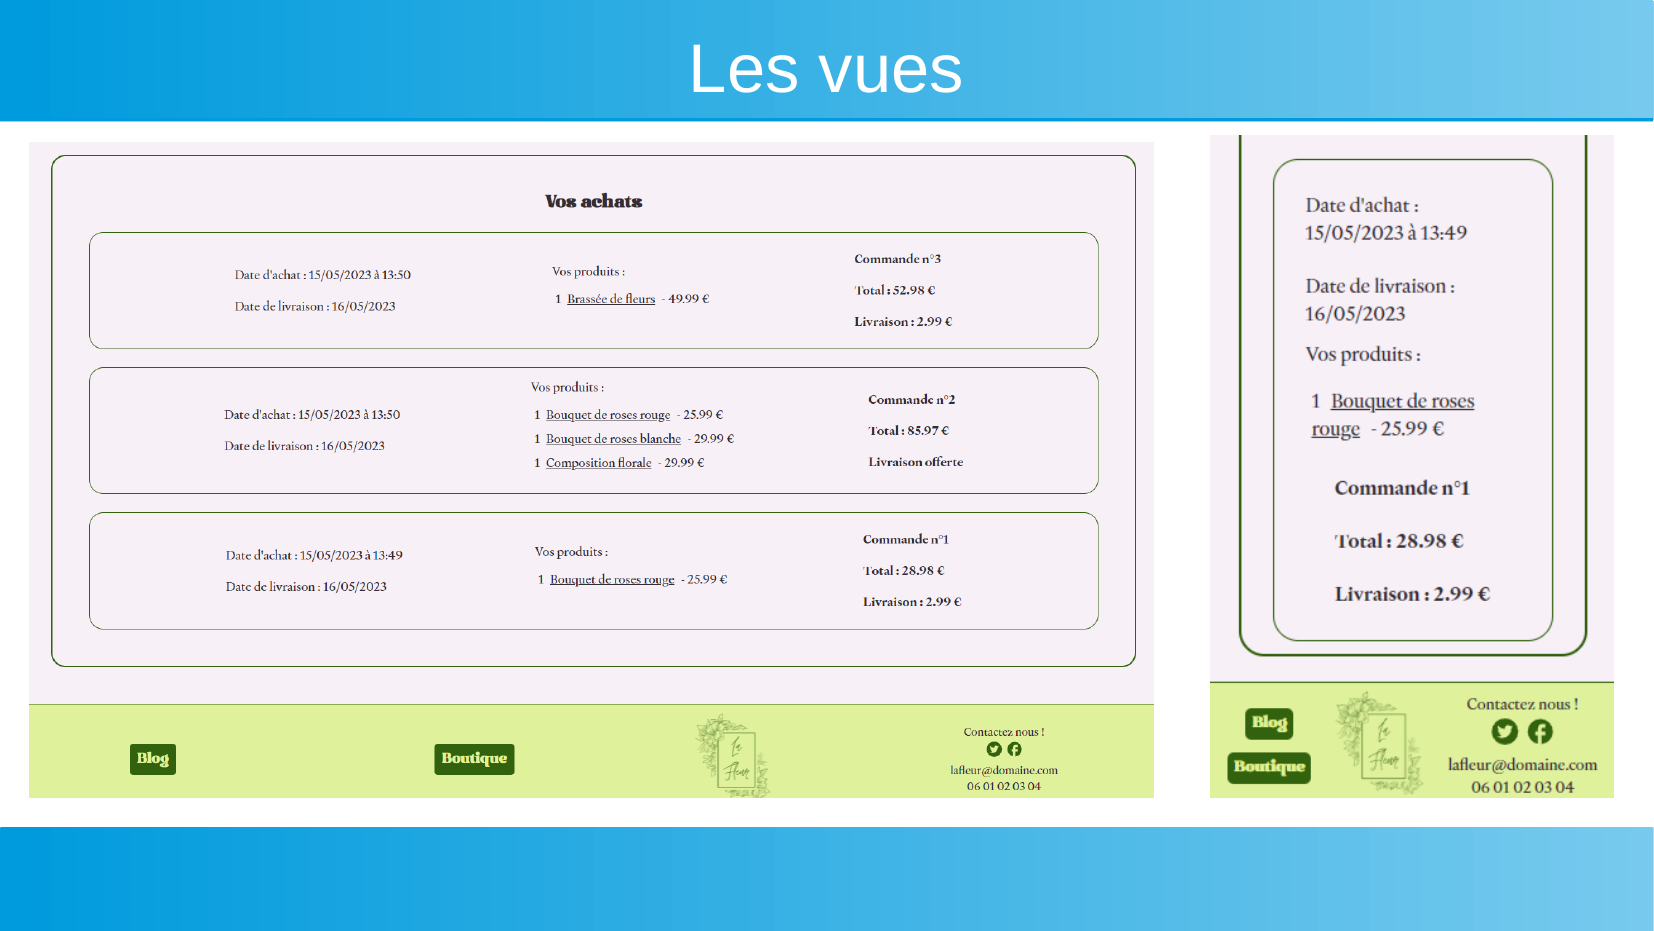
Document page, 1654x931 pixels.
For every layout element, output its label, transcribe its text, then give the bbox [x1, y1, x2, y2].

title Les vues [59, 29, 1595, 108]
picture [1210, 135, 1614, 798]
picture [29, 142, 1154, 798]
